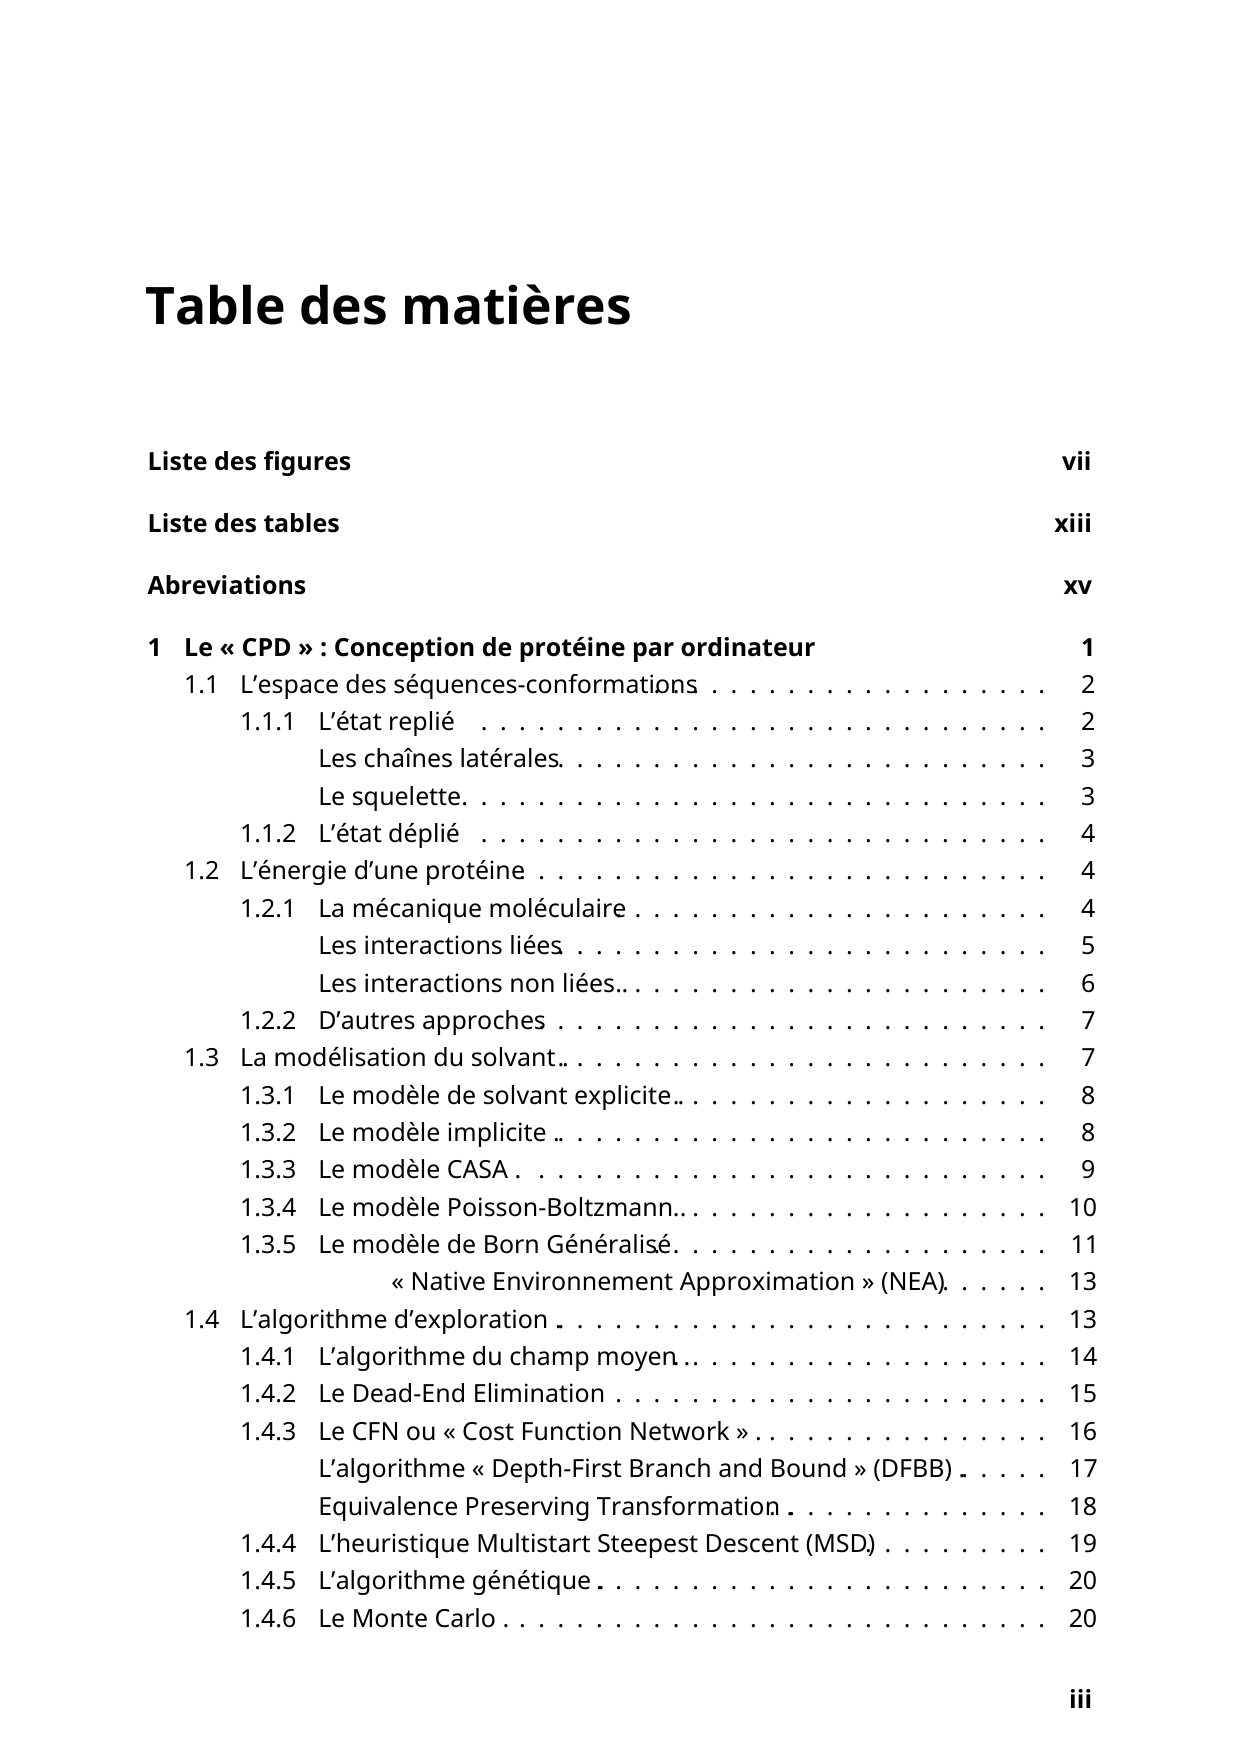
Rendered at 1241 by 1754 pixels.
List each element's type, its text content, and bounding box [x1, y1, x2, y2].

text_box . [826, 1376, 846, 1412]
text_box . [1038, 1040, 1064, 1076]
text_box . [576, 815, 596, 852]
text_box . [480, 703, 499, 740]
text_box . [807, 1152, 826, 1188]
text_box . [1038, 890, 1064, 926]
text_box . [980, 890, 999, 926]
text_box . [922, 1189, 942, 1225]
text_box . [961, 1301, 980, 1337]
text_box . [999, 1040, 1019, 1076]
text_box . [942, 1376, 961, 1412]
text_box . [1019, 1264, 1038, 1300]
text_box . [903, 1152, 922, 1188]
text_box 13 [1068, 1301, 1094, 1337]
text_box . [653, 741, 672, 777]
text_box . [634, 1040, 653, 1076]
text_box . [596, 815, 615, 852]
text_box . [826, 853, 846, 889]
text_box . [922, 741, 942, 777]
text_box . [980, 1450, 999, 1487]
text_box . [711, 778, 730, 814]
text_box . [769, 666, 788, 702]
text_box . [903, 1226, 922, 1263]
text_box . [711, 965, 730, 1001]
text_box . [961, 1040, 980, 1076]
text_box . [903, 1301, 922, 1337]
text_box . [807, 927, 826, 964]
text_box . [942, 1600, 961, 1636]
text_box 20 [1068, 1562, 1094, 1599]
text_box . [980, 1114, 999, 1151]
text_box 4 [1081, 890, 1107, 926]
text_box . [769, 1077, 788, 1113]
text_box . [922, 853, 942, 889]
text_box . [672, 1040, 692, 1076]
text_box . [672, 1338, 692, 1375]
text_box . [634, 1562, 653, 1599]
text_box . [884, 666, 903, 702]
text_box . [846, 778, 865, 814]
text_box Le modèle Poisson-Boltzmann . [318, 1189, 657, 1225]
text_box . [807, 1338, 826, 1375]
text_box . [807, 1413, 826, 1449]
text_box . [692, 1338, 711, 1375]
text_box Liste des tables [147, 505, 338, 542]
text_box . [711, 1600, 730, 1636]
text_box . [653, 1562, 672, 1599]
text_box . [1019, 1376, 1038, 1412]
text_box . [788, 1301, 807, 1337]
text_box . [903, 1040, 922, 1076]
text_box . [846, 1077, 865, 1113]
text_box . [1038, 1114, 1064, 1151]
text_box Les interactions liées [318, 927, 541, 964]
text_box . [1019, 1040, 1038, 1076]
text_box Le « CPD » : Conception de protéine par ordinateur [184, 629, 840, 666]
text_box . [692, 703, 711, 740]
text_box . [538, 815, 557, 852]
text_box . [942, 1488, 961, 1524]
text_box . [749, 1152, 769, 1188]
text_box . [557, 1040, 576, 1076]
text_box . [749, 1077, 769, 1113]
text_box . [865, 1600, 884, 1636]
text_box . [980, 927, 999, 964]
text_box . [730, 1600, 749, 1636]
text_box . [922, 927, 942, 964]
text_box . [961, 1450, 980, 1487]
text_box . [961, 1488, 980, 1524]
text_box . [1038, 1376, 1064, 1412]
text_box . [788, 1152, 807, 1188]
text_box . [942, 927, 961, 964]
text_box . [480, 778, 499, 814]
text_box . [865, 815, 884, 852]
text_box . [653, 1376, 672, 1412]
text_box 1.1 [184, 666, 216, 702]
text_box . [922, 1077, 942, 1113]
text_box . [615, 853, 634, 889]
text_box . [807, 1077, 826, 1113]
text_box . [1019, 1600, 1038, 1636]
text_box . [942, 1338, 961, 1375]
text_box . [653, 890, 672, 926]
text_box Les chaînes latérales [318, 741, 537, 777]
text_box . [615, 1040, 634, 1076]
text_box . [1038, 1450, 1064, 1487]
text_box . [615, 1376, 634, 1412]
text_box . [922, 666, 942, 702]
text_box . [615, 815, 634, 852]
text_box . [1038, 741, 1064, 777]
text_box . [942, 666, 961, 702]
text_box 8 [1080, 1077, 1106, 1113]
text_box . [672, 1152, 692, 1188]
text_box . [884, 965, 903, 1001]
text_box La mécanique moléculaire [318, 890, 597, 926]
text_box . [576, 1040, 596, 1076]
text_box . [865, 1002, 884, 1039]
text_box . [615, 703, 634, 740]
text_box . [999, 1562, 1019, 1599]
text_box . [692, 965, 711, 1001]
text_box . [865, 1413, 884, 1449]
text_box . [672, 1189, 692, 1225]
text_box . [692, 1600, 711, 1636]
text_box . [576, 1301, 596, 1337]
text_box Table des matières [145, 269, 621, 344]
text_box . [807, 1002, 826, 1039]
text_box . [576, 853, 596, 889]
text_box 10 [1068, 1189, 1094, 1225]
text_box 7 [1081, 1040, 1107, 1076]
text_box . [865, 1152, 884, 1188]
text_box . [884, 703, 903, 740]
text_box . [980, 778, 999, 814]
text_box L’algorithme du champ moyen . [318, 1338, 661, 1375]
text_box . [961, 815, 980, 852]
text_box . [942, 1189, 961, 1225]
text_box . [596, 927, 615, 964]
text_box . [1019, 927, 1038, 964]
text_box . [1038, 1189, 1064, 1225]
text_box . [692, 1002, 711, 1039]
text_box 1.3.3 [240, 1152, 291, 1188]
text_box . [999, 1600, 1019, 1636]
text_box . [826, 1301, 846, 1337]
text_box . [788, 1600, 807, 1636]
text_box . [596, 741, 615, 777]
text_box Les interactions non liées . [318, 965, 604, 1001]
text_box . [922, 965, 942, 1001]
text_box . [903, 853, 922, 889]
text_box . [769, 853, 788, 889]
text_box . [730, 965, 749, 1001]
text_box . [711, 1040, 730, 1076]
text_box . [538, 853, 557, 889]
text_box . [1038, 1413, 1064, 1449]
text_box . [865, 1226, 884, 1263]
text_box . [1019, 1413, 1038, 1449]
text_box . [634, 890, 653, 926]
text_box L’état replié [318, 703, 450, 740]
text_box . [557, 1600, 576, 1636]
text_box Le modèle de Born Généralisé [318, 1226, 641, 1263]
text_box . [480, 815, 499, 852]
text_box . [865, 666, 884, 702]
text_box . [769, 1413, 788, 1449]
text_box . [942, 1413, 961, 1449]
text_box . [922, 1338, 942, 1375]
text_box . [711, 1002, 730, 1039]
text_box . [903, 1114, 922, 1151]
text_box L’heuristique Multistart Steepest Descent (MSD) [318, 1525, 848, 1561]
text_box . [999, 815, 1019, 852]
text_box . [1038, 1562, 1064, 1599]
text_box . [653, 1301, 672, 1337]
text_box . [538, 778, 557, 814]
text_box Liste des figures [147, 443, 347, 480]
text_box . [884, 1338, 903, 1375]
text_box . [769, 1226, 788, 1263]
text_box . [672, 927, 692, 964]
text_box 5 [1080, 927, 1106, 964]
text_box . [999, 1525, 1019, 1561]
text_box . [749, 1040, 769, 1076]
text_box . [922, 1376, 942, 1412]
text_box . [1019, 1301, 1038, 1337]
text_box . [942, 965, 961, 1001]
text_box . [999, 1338, 1019, 1375]
text_box . [999, 1376, 1019, 1412]
text_box . [615, 1114, 634, 1151]
text_box . [557, 741, 576, 777]
text_box . [826, 1600, 846, 1636]
text_box . [711, 1226, 730, 1263]
text_box . [999, 927, 1019, 964]
text_box . [807, 1600, 826, 1636]
text_box . [846, 666, 865, 702]
text_box 1.4.1 [240, 1338, 291, 1375]
text_box . [942, 853, 961, 889]
text_box . [769, 1488, 788, 1524]
text_box 8 [1080, 1114, 1106, 1151]
text_box . [749, 965, 769, 1001]
text_box . [769, 1152, 788, 1188]
text_box . [980, 1600, 999, 1636]
text_box . [692, 666, 711, 702]
text_box . [1038, 1338, 1064, 1375]
text_box . [826, 1002, 846, 1039]
text_box . [769, 890, 788, 926]
text_box 1.1.1 [240, 703, 291, 740]
text_box . [711, 666, 730, 702]
text_box . [846, 1562, 865, 1599]
text_box . [846, 1152, 865, 1188]
text_box . [1038, 1002, 1064, 1039]
text_box . [672, 1077, 692, 1113]
text_box . [615, 778, 634, 814]
text_box . [999, 965, 1019, 1001]
text_box . [576, 927, 596, 964]
text_box . [903, 1488, 922, 1524]
text_box 1.4 [184, 1301, 216, 1337]
text_box . [980, 1077, 999, 1113]
text_box . [826, 965, 846, 1001]
text_box . [865, 890, 884, 926]
text_box . [999, 1077, 1019, 1113]
text_box . [980, 1301, 999, 1337]
text_box . [884, 1488, 903, 1524]
text_box . [846, 1040, 865, 1076]
text_box . [1019, 1562, 1038, 1599]
text_box . [826, 927, 846, 964]
text_box . [999, 890, 1019, 926]
text_box . [730, 1189, 749, 1225]
text_box . [980, 1264, 999, 1300]
text_box . [980, 1226, 999, 1263]
text_box . [730, 1002, 749, 1039]
text_box . [596, 1114, 615, 1151]
text_box . [788, 1114, 807, 1151]
text_box . [807, 1488, 826, 1524]
text_box iii [1069, 1681, 1095, 1718]
text_box vii [1062, 443, 1093, 480]
text_box . [980, 1562, 999, 1599]
text_box . [788, 853, 807, 889]
text_box . [884, 1040, 903, 1076]
text_box . [711, 703, 730, 740]
text_box . [826, 1114, 846, 1151]
text_box . [903, 1189, 922, 1225]
text_box . [942, 1040, 961, 1076]
text_box . [980, 741, 999, 777]
text_box . [884, 927, 903, 964]
text_box . [1019, 1525, 1038, 1561]
text_box . [846, 741, 865, 777]
text_box 2 [1080, 666, 1106, 702]
text_box . [980, 1338, 999, 1375]
text_box . [1019, 1450, 1038, 1487]
text_box . [692, 853, 711, 889]
text_box . [730, 890, 749, 926]
text_box . [672, 1600, 692, 1636]
text_box . [922, 1152, 942, 1188]
text_box . [961, 1264, 980, 1300]
text_box . [634, 1152, 653, 1188]
text_box 7 [1081, 1002, 1107, 1039]
text_box . [788, 1338, 807, 1375]
text_box . [826, 1189, 846, 1225]
text_box . [711, 815, 730, 852]
text_box Le modèle de solvant explicite . [318, 1077, 657, 1113]
text_box . [576, 741, 596, 777]
text_box . [576, 1152, 596, 1188]
text_box . [903, 1413, 922, 1449]
text_box . [1038, 1525, 1064, 1561]
text_box . [903, 666, 922, 702]
text_box . [846, 1488, 865, 1524]
text_box . [884, 890, 903, 926]
text_box . [903, 741, 922, 777]
text_box . [961, 1338, 980, 1375]
text_box . [999, 1189, 1019, 1225]
text_box . [942, 703, 961, 740]
text_box . [1038, 703, 1064, 740]
text_box . [826, 1562, 846, 1599]
text_box . [865, 1338, 884, 1375]
text_box . [730, 1226, 749, 1263]
text_box 1.1.2 [240, 815, 291, 852]
text_box . [673, 815, 692, 852]
text_box . [730, 741, 749, 777]
text_box . [846, 703, 865, 740]
text_box . [980, 1189, 999, 1225]
text_box . [769, 1376, 788, 1412]
text_box . [730, 666, 749, 702]
text_box . [922, 1114, 942, 1151]
text_box . [865, 703, 884, 740]
text_box 1.3.2 [240, 1114, 291, 1151]
text_box . [634, 853, 653, 889]
text_box . [961, 1152, 980, 1188]
text_box 9 [1080, 1152, 1106, 1188]
text_box 19 [1068, 1525, 1094, 1561]
text_box . [961, 1226, 980, 1263]
text_box . [999, 1413, 1019, 1449]
text_box . [922, 1002, 942, 1039]
text_box . [999, 778, 1019, 814]
text_box . [692, 741, 711, 777]
text_box . [807, 853, 826, 889]
text_box . [865, 853, 884, 889]
text_box . [980, 965, 999, 1001]
text_box . [1038, 1077, 1064, 1113]
text_box . [903, 1525, 922, 1561]
text_box . [615, 890, 634, 926]
text_box . [730, 1338, 749, 1375]
text_box . [942, 890, 961, 926]
text_box . [788, 1562, 807, 1599]
text_box . [557, 1301, 576, 1337]
text_box . [826, 741, 846, 777]
text_box . [884, 778, 903, 814]
text_box . [1038, 1600, 1064, 1636]
text_box . [672, 666, 692, 702]
text_box . [769, 778, 788, 814]
text_box . [749, 778, 769, 814]
text_box . [865, 741, 884, 777]
text_box . [826, 1338, 846, 1375]
text_box . [711, 927, 730, 964]
text_box . [922, 1413, 942, 1449]
text_box 1.4.2 [240, 1376, 291, 1412]
text_box . [788, 703, 807, 740]
text_box 6 [1080, 965, 1106, 1001]
text_box . [730, 703, 749, 740]
text_box . [1019, 815, 1038, 852]
text_box . [538, 1600, 557, 1636]
text_box . [634, 1376, 653, 1412]
text_box . [1038, 815, 1064, 852]
text_box . [672, 1114, 692, 1151]
text_box . [692, 1562, 711, 1599]
text_box . [942, 1114, 961, 1151]
text_box . [999, 1301, 1019, 1337]
text_box . [903, 1338, 922, 1375]
text_box . [596, 1562, 615, 1599]
text_box . [884, 1562, 903, 1599]
text_box . [903, 778, 922, 814]
text_box . [615, 1301, 634, 1337]
text_box . [961, 1189, 980, 1225]
text_box . [865, 778, 884, 814]
text_box . [749, 666, 769, 702]
text_box . [980, 666, 999, 702]
text_box . [557, 815, 576, 852]
text_box . [653, 778, 672, 814]
text_box . [519, 778, 538, 814]
text_box . [769, 1002, 788, 1039]
text_box . [846, 1002, 865, 1039]
text_box . [961, 703, 980, 740]
text_box . [576, 1002, 596, 1039]
text_box . [576, 703, 596, 740]
text_box . [788, 815, 807, 852]
text_box . [846, 815, 865, 852]
text_box . [576, 1114, 596, 1151]
text_box . [538, 703, 557, 740]
text_box . [884, 1152, 903, 1188]
text_box . [730, 1301, 749, 1337]
text_box . [865, 1525, 884, 1561]
text_box . [749, 1114, 769, 1151]
text_box Equivalence Preserving Transformation . [318, 1488, 755, 1524]
text_box . [634, 1600, 653, 1636]
text_box L’énergie d’une protéine [240, 853, 500, 889]
text_box . [942, 741, 961, 777]
text_box Le Dead-End Elimination [318, 1376, 594, 1412]
text_box . [846, 927, 865, 964]
text_box . [999, 1226, 1019, 1263]
text_box . [942, 1525, 961, 1561]
text_box . [884, 1077, 903, 1113]
text_box . [942, 778, 961, 814]
text_box 1.4.3 [240, 1413, 291, 1449]
text_box . [961, 1077, 980, 1113]
text_box . [807, 666, 826, 702]
text_box . [672, 741, 692, 777]
text_box . [749, 815, 769, 852]
text_box . [1038, 1226, 1064, 1263]
text_box . [519, 1600, 538, 1636]
text_box . [807, 1040, 826, 1076]
text_box 16 [1068, 1413, 1094, 1449]
text_box . [653, 1114, 672, 1151]
text_box . [596, 1600, 615, 1636]
text_box Le squelette [318, 778, 448, 814]
text_box D’autres approches [318, 1002, 524, 1039]
text_box . [922, 1525, 942, 1561]
text_box . [961, 1600, 980, 1636]
text_box . [519, 703, 538, 740]
text_box . [884, 1600, 903, 1636]
text_box . [942, 1264, 961, 1300]
text_box . [692, 1077, 711, 1113]
text_box . [653, 1040, 672, 1076]
text_box 1 [147, 629, 173, 666]
text_box . [730, 778, 749, 814]
text_box . [730, 1077, 749, 1113]
text_box . [980, 1413, 999, 1449]
text_box 1.4.6 [240, 1600, 291, 1636]
text_box . [865, 965, 884, 1001]
text_box . [903, 1600, 922, 1636]
text_box . [692, 1152, 711, 1188]
text_box . [807, 1301, 826, 1337]
text_box . [711, 1189, 730, 1225]
text_box . [922, 1040, 942, 1076]
text_box Le CFN ou « Cost Function Network » . [318, 1413, 755, 1449]
text_box . [903, 890, 922, 926]
text_box . [961, 1562, 980, 1599]
text_box . [922, 815, 942, 852]
text_box . [942, 1301, 961, 1337]
text_box 1.3.4 [240, 1189, 291, 1225]
text_box . [922, 1301, 942, 1337]
text_box 14 [1069, 1338, 1094, 1375]
text_box . [634, 703, 653, 740]
text_box . [692, 1376, 711, 1412]
text_box . [576, 778, 596, 814]
text_box . [769, 1338, 788, 1375]
text_box . [769, 965, 788, 1001]
text_box . [846, 1226, 865, 1263]
text_box . [846, 1413, 865, 1449]
text_box . [1019, 703, 1038, 740]
text_box . [1019, 741, 1038, 777]
text_box . [807, 741, 826, 777]
text_box . [692, 815, 711, 852]
text_box . [999, 1488, 1019, 1524]
text_box . [749, 703, 769, 740]
text_box . [1019, 1002, 1038, 1039]
text_box . [692, 890, 711, 926]
text_box . [749, 1301, 769, 1337]
text_box . [557, 703, 576, 740]
text_box . [1038, 1264, 1064, 1300]
text_box . [807, 1562, 826, 1599]
text_box . [596, 703, 615, 740]
text_box . [826, 666, 846, 702]
text_box . [557, 1002, 576, 1039]
text_box . [865, 1488, 884, 1524]
text_box . [884, 815, 903, 852]
text_box . [557, 927, 576, 964]
text_box . [903, 1376, 922, 1412]
text_box xv [1063, 567, 1094, 604]
text_box . [884, 1189, 903, 1225]
text_box . [961, 1002, 980, 1039]
text_box . [769, 1040, 788, 1076]
text_box . [942, 1077, 961, 1113]
text_box 4 [1081, 815, 1107, 852]
text_box . [826, 1040, 846, 1076]
text_box . [788, 1040, 807, 1076]
text_box . [961, 778, 980, 814]
text_box . [692, 927, 711, 964]
text_box . [769, 1114, 788, 1151]
text_box . [730, 1376, 749, 1412]
text_box 4 [1081, 853, 1107, 889]
text_box Le modèle CASA . [318, 1152, 520, 1188]
text_box . [749, 1376, 769, 1412]
text_box . [846, 1114, 865, 1151]
text_box . [846, 1338, 865, 1375]
text_box . [519, 815, 538, 852]
text_box . [1019, 1338, 1038, 1375]
text_box . [557, 853, 576, 889]
text_box Le Monte Carlo . [318, 1600, 503, 1636]
text_box . [1019, 890, 1038, 926]
text_box . [730, 1114, 749, 1151]
text_box . [884, 1525, 903, 1561]
text_box . [711, 1077, 730, 1113]
text_box . [730, 853, 749, 889]
text_box . [788, 666, 807, 702]
text_box L’algorithme d’exploration . [240, 1301, 541, 1337]
text_box . [788, 1376, 807, 1412]
text_box . [730, 1562, 749, 1599]
text_box . [807, 1114, 826, 1151]
text_box . [884, 1413, 903, 1449]
text_box . [903, 965, 922, 1001]
text_box . [846, 1301, 865, 1337]
text_box . [1019, 778, 1038, 814]
text_box . [749, 1562, 769, 1599]
text_box . [961, 741, 980, 777]
text_box . [634, 741, 653, 777]
text_box . [961, 1525, 980, 1561]
text_box . [884, 1114, 903, 1151]
text_box . [1019, 1226, 1038, 1263]
text_box . [653, 1152, 672, 1188]
text_box . [1038, 778, 1064, 814]
text_box . [730, 815, 749, 852]
text_box . [749, 1338, 769, 1375]
text_box . [769, 1600, 788, 1636]
text_box . [653, 965, 672, 1001]
text_box . [1019, 1152, 1038, 1188]
text_box . [615, 1152, 634, 1188]
text_box . [615, 741, 634, 777]
text_box . [711, 853, 730, 889]
text_box . [961, 1376, 980, 1412]
text_box . [653, 1600, 672, 1636]
text_box . [922, 890, 942, 926]
text_box . [788, 927, 807, 964]
text_box . [1019, 666, 1038, 702]
text_box . [1019, 1114, 1038, 1151]
text_box . [1038, 666, 1064, 702]
text_box 1.3.5 [240, 1226, 291, 1263]
text_box . [769, 741, 788, 777]
text_box . [884, 741, 903, 777]
text_box . [672, 1562, 692, 1599]
text_box . [942, 1002, 961, 1039]
text_box xiii [1054, 505, 1093, 542]
text_box . [788, 1413, 807, 1449]
text_box . [922, 1226, 942, 1263]
text_box 1.2 [184, 853, 216, 889]
text_box 13 [1068, 1264, 1094, 1300]
text_box . [749, 1189, 769, 1225]
text_box 1 [1081, 629, 1107, 666]
text_box . [999, 666, 1019, 702]
text_box . [788, 778, 807, 814]
text_box . [788, 1002, 807, 1039]
text_box L’algorithme génétique . [318, 1562, 580, 1599]
text_box . [711, 1376, 730, 1412]
text_box 1.4.5 [240, 1562, 291, 1599]
text_box . [788, 890, 807, 926]
text_box . [922, 1562, 942, 1599]
text_box . [749, 890, 769, 926]
text_box . [615, 927, 634, 964]
text_box . [653, 1226, 672, 1263]
text_box . [942, 1226, 961, 1263]
text_box . [980, 1488, 999, 1524]
text_box . [961, 927, 980, 964]
text_box . [1019, 965, 1038, 1001]
text_box 1.2.1 [240, 890, 291, 926]
text_box . [807, 1189, 826, 1225]
text_box . [730, 1040, 749, 1076]
text_box . [942, 815, 961, 852]
text_box . [672, 703, 692, 740]
text_box « Native Environnement Approximation » (NEA) [391, 1264, 926, 1300]
text_box . [615, 1600, 634, 1636]
text_box . [672, 778, 692, 814]
text_box 1.3 [184, 1040, 216, 1076]
text_box . [499, 815, 519, 852]
text_box . [980, 1002, 999, 1039]
text_box . [788, 1488, 807, 1524]
text_box . [461, 778, 480, 814]
text_box . [788, 965, 807, 1001]
text_box . [1019, 1189, 1038, 1225]
text_box L’espace des séquences-conformations [240, 666, 644, 702]
text_box . [826, 1152, 846, 1188]
text_box . [961, 853, 980, 889]
text_box . [692, 1040, 711, 1076]
text_box . [692, 778, 711, 814]
text_box . [557, 1152, 576, 1188]
text_box 1.2.2 [240, 1002, 291, 1039]
text_box . [653, 927, 672, 964]
text_box . [769, 1562, 788, 1599]
text_box . [1019, 1077, 1038, 1113]
text_box . [846, 965, 865, 1001]
text_box . [865, 927, 884, 964]
text_box . [807, 965, 826, 1001]
text_box . [884, 1301, 903, 1337]
text_box . [672, 1002, 692, 1039]
text_box . [596, 853, 615, 889]
text_box . [980, 703, 999, 740]
text_box . [865, 1189, 884, 1225]
text_box . [711, 1114, 730, 1151]
text_box . [499, 703, 519, 740]
text_box . [653, 815, 673, 852]
text_box . [615, 965, 634, 1001]
text_box . [999, 1114, 1019, 1151]
text_box . [980, 1376, 999, 1412]
text_box . [922, 1488, 942, 1524]
text_box . [711, 1152, 730, 1188]
text_box . [807, 1376, 826, 1412]
text_box . [653, 703, 672, 740]
text_box . [769, 1301, 788, 1337]
text_box . [826, 890, 846, 926]
text_box L’algorithme « Depth-First Branch and Bound » (DFBB) . [318, 1450, 955, 1487]
text_box . [692, 1226, 711, 1263]
text_box . [672, 965, 692, 1001]
text_box . [653, 853, 672, 889]
text_box . [999, 703, 1019, 740]
text_box . [1038, 1301, 1064, 1337]
text_box 18 [1068, 1488, 1094, 1524]
text_box . [961, 890, 980, 926]
text_box . [826, 815, 846, 852]
text_box . [692, 1114, 711, 1151]
text_box . [980, 853, 999, 889]
text_box . [922, 703, 942, 740]
text_box . [807, 890, 826, 926]
text_box . [711, 1301, 730, 1337]
text_box . [788, 1189, 807, 1225]
text_box . [634, 965, 653, 1001]
text_box . [634, 815, 653, 852]
text_box . [730, 927, 749, 964]
text_box . [749, 1600, 769, 1636]
text_box . [826, 1488, 846, 1524]
text_box . [865, 1562, 884, 1599]
text_box . [672, 1226, 692, 1263]
text_box . [499, 778, 519, 814]
text_box . [634, 927, 653, 964]
text_box . [538, 1002, 557, 1039]
text_box . [903, 815, 922, 852]
text_box . [903, 1002, 922, 1039]
text_box . [1038, 1152, 1064, 1188]
text_box 11 [1070, 1226, 1096, 1263]
text_box . [922, 1600, 942, 1636]
text_box . [903, 1562, 922, 1599]
text_box . [846, 1189, 865, 1225]
text_box 20 [1068, 1600, 1094, 1636]
text_box . [846, 853, 865, 889]
text_box . [615, 1562, 634, 1599]
text_box . [749, 1002, 769, 1039]
text_box . [749, 853, 769, 889]
text_box . [711, 741, 730, 777]
text_box . [807, 815, 826, 852]
text_box . [769, 703, 788, 740]
text_box . [1038, 927, 1064, 964]
text_box . [961, 965, 980, 1001]
text_box . [865, 1077, 884, 1113]
text_box . [653, 1002, 672, 1039]
text_box . [807, 778, 826, 814]
text_box . [788, 1077, 807, 1113]
text_box . [903, 1077, 922, 1113]
text_box . [826, 1413, 846, 1449]
text_box . [884, 1376, 903, 1412]
text_box . [730, 1152, 749, 1188]
text_box . [826, 778, 846, 814]
text_box . [672, 853, 692, 889]
text_box . [865, 1376, 884, 1412]
text_box . [557, 778, 576, 814]
text_box . [692, 1301, 711, 1337]
text_box . [1038, 853, 1064, 889]
text_box . [846, 890, 865, 926]
text_box . [999, 1002, 1019, 1039]
text_box . [519, 853, 538, 889]
text_box . [634, 1301, 653, 1337]
text_box . [749, 741, 769, 777]
text_box . [884, 1002, 903, 1039]
text_box . [672, 1376, 692, 1412]
text_box . [942, 1562, 961, 1599]
text_box . [865, 1040, 884, 1076]
text_box . [692, 1189, 711, 1225]
text_box . [942, 1152, 961, 1188]
text_box . [538, 1152, 557, 1188]
text_box Abreviations [147, 567, 305, 604]
text_box . [846, 1600, 865, 1636]
text_box . [999, 741, 1019, 777]
text_box . [980, 1152, 999, 1188]
text_box . [615, 1002, 634, 1039]
text_box . [922, 778, 942, 814]
text_box . [884, 1226, 903, 1263]
text_box . [999, 853, 1019, 889]
text_box . [653, 666, 672, 702]
text_box . [999, 1152, 1019, 1188]
text_box . [807, 703, 826, 740]
text_box . [596, 1301, 615, 1337]
text_box . [865, 1301, 884, 1337]
text_box . [788, 1226, 807, 1263]
text_box . [961, 1114, 980, 1151]
text_box 1.4.4 [240, 1525, 291, 1561]
text_box . [846, 1376, 865, 1412]
text_box 1.3.1 [240, 1077, 291, 1113]
text_box . [711, 1562, 730, 1599]
text_box 15 [1068, 1376, 1094, 1412]
text_box . [826, 1226, 846, 1263]
text_box 3 [1080, 741, 1106, 777]
text_box . [1038, 965, 1064, 1001]
text_box . [999, 1450, 1019, 1487]
text_box . [1019, 853, 1038, 889]
text_box L’état déplié [318, 815, 454, 852]
text_box . [672, 890, 692, 926]
text_box . [961, 666, 980, 702]
text_box . [711, 890, 730, 926]
text_box . [980, 1525, 999, 1561]
text_box . [788, 741, 807, 777]
text_box . [1019, 1488, 1038, 1524]
text_box . [596, 1002, 615, 1039]
text_box . [769, 927, 788, 964]
text_box 2 [1080, 703, 1106, 740]
text_box . [903, 703, 922, 740]
text_box . [865, 1114, 884, 1151]
text_box . [672, 1301, 692, 1337]
text_box . [749, 927, 769, 964]
text_box . [826, 1077, 846, 1113]
text_box . [576, 1600, 596, 1636]
text_box . [596, 1152, 615, 1188]
text_box . [884, 853, 903, 889]
text_box . [634, 1114, 653, 1151]
text_box . [980, 1040, 999, 1076]
text_box 17 [1069, 1450, 1095, 1487]
text_box . [980, 815, 999, 852]
text_box . [711, 1338, 730, 1375]
text_box . [903, 927, 922, 964]
text_box . [807, 1226, 826, 1263]
text_box . [634, 778, 653, 814]
text_box 3 [1080, 778, 1106, 814]
text_box . [634, 1002, 653, 1039]
text_box . [826, 703, 846, 740]
text_box . [769, 815, 788, 852]
text_box . [769, 1189, 788, 1225]
text_box . [596, 1040, 615, 1076]
text_box . [1038, 1488, 1064, 1524]
text_box . [749, 1226, 769, 1263]
text_box . [596, 778, 615, 814]
text_box Le modèle implicite . [318, 1114, 545, 1151]
text_box . [557, 1114, 576, 1151]
text_box . [999, 1264, 1019, 1300]
text_box . [961, 1413, 980, 1449]
text_box La modélisation du solvant . [240, 1040, 545, 1076]
